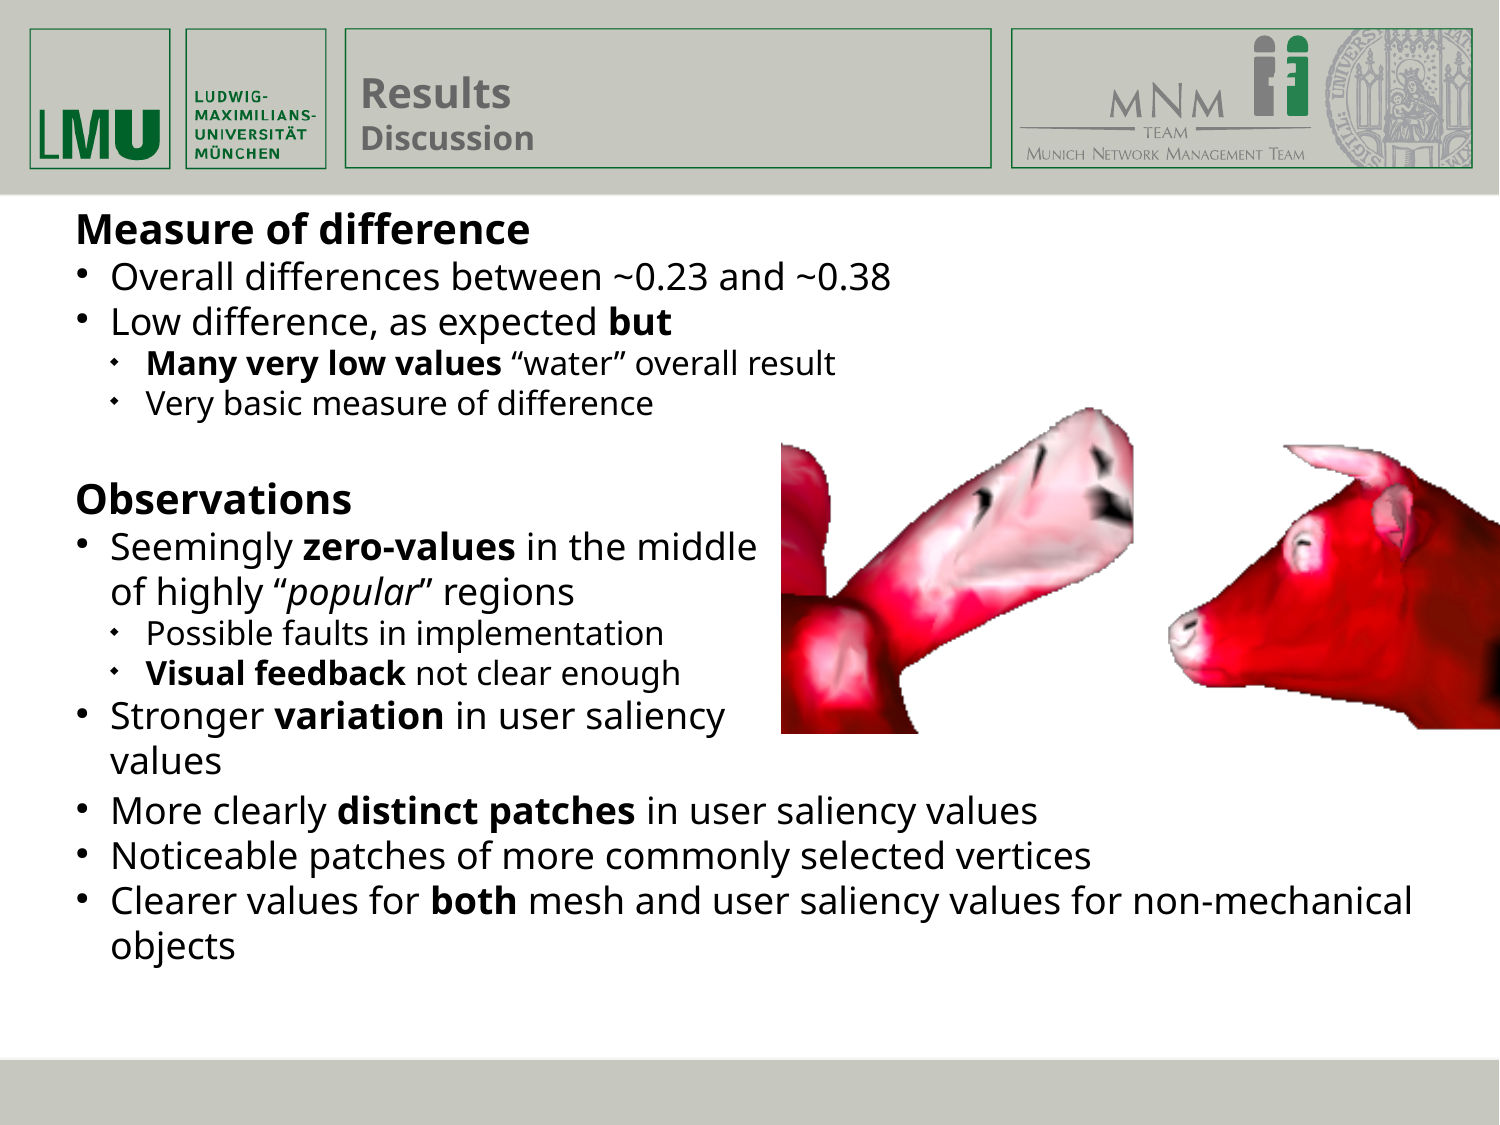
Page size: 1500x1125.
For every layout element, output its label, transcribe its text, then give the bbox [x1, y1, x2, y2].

picture [0, 1058, 1499, 1125]
text_box More clearly distinct patches in user saliency values Noticeable patches of more commonly selected vertices Clearer values for both mesh and user saliency values for non-mechanical objects [60, 780, 1500, 1021]
text_box Results Discussion [345, 59, 986, 165]
text_box Observations Seemingly zero-values in the middle of highly “popular” regions Possible faults in implementation Visual feedback not clear enough Stronger variation in user saliency values [60, 464, 782, 780]
picture [0, 0, 1499, 196]
picture [781, 404, 1500, 735]
text_box Measure of difference Overall differences between ~0.23 and ~0.38 Low difference, as expected but Many very low values “water” overall result Very basic measure of difference [60, 195, 1486, 464]
